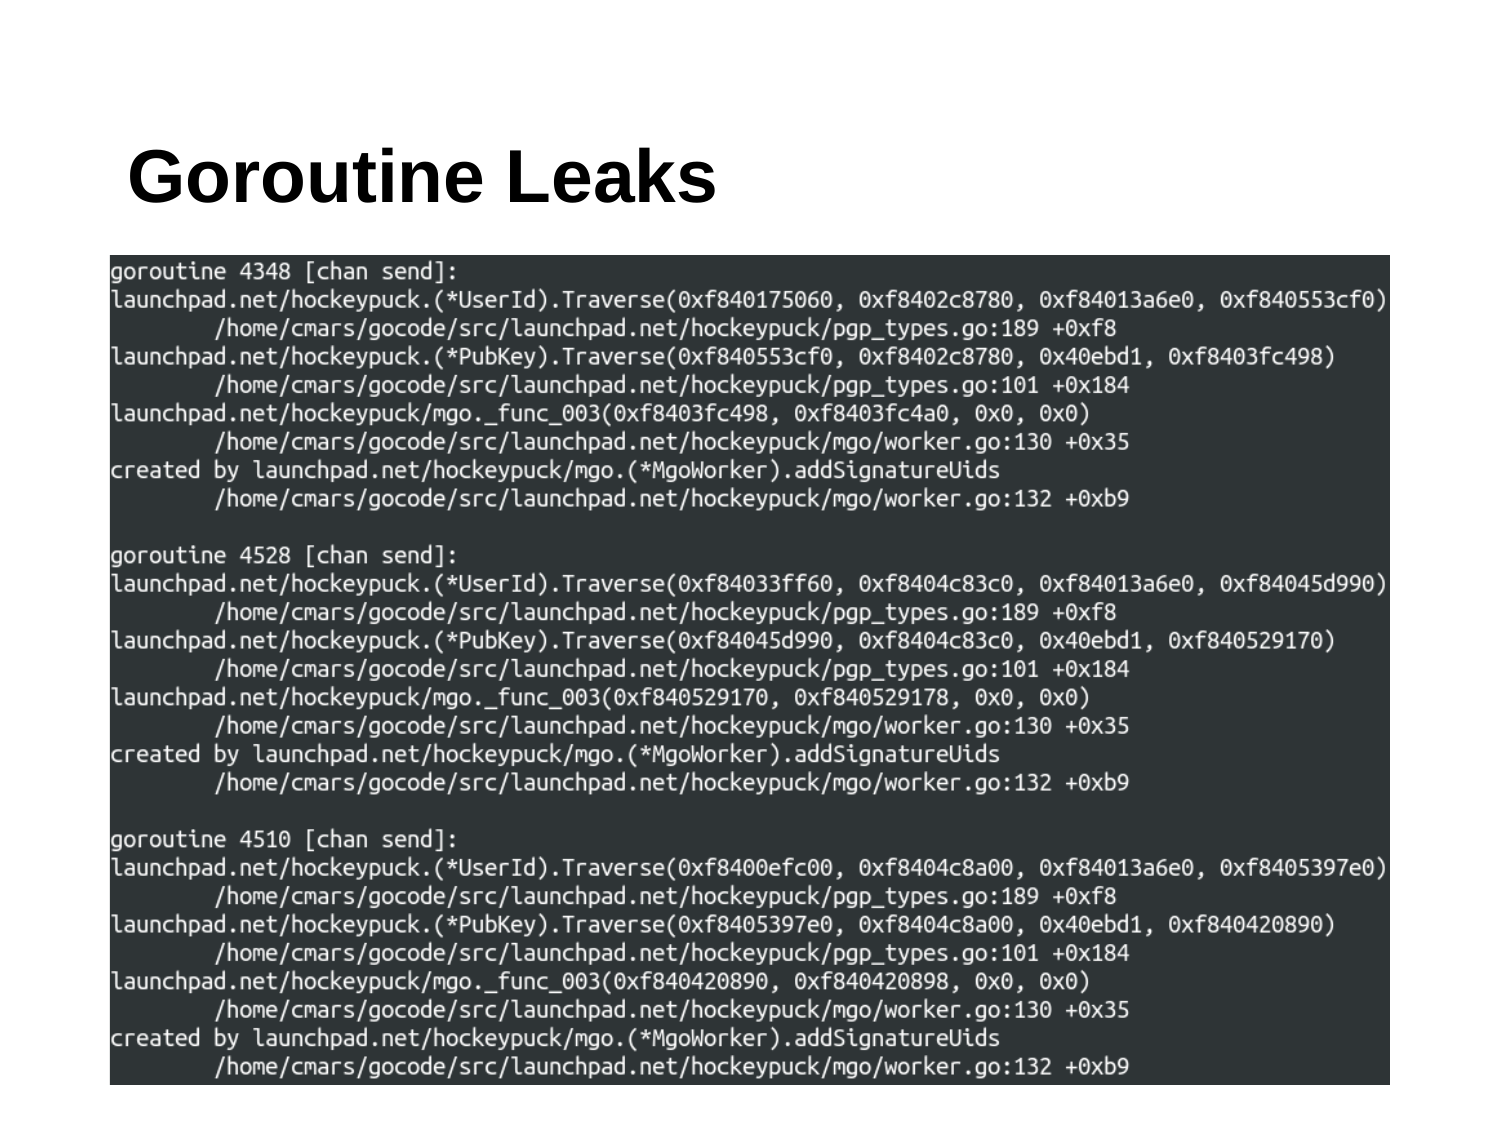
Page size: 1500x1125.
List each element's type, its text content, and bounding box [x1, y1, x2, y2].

title Goroutine Leaks [75, 45, 1425, 233]
text_box [109, 255, 1390, 1085]
